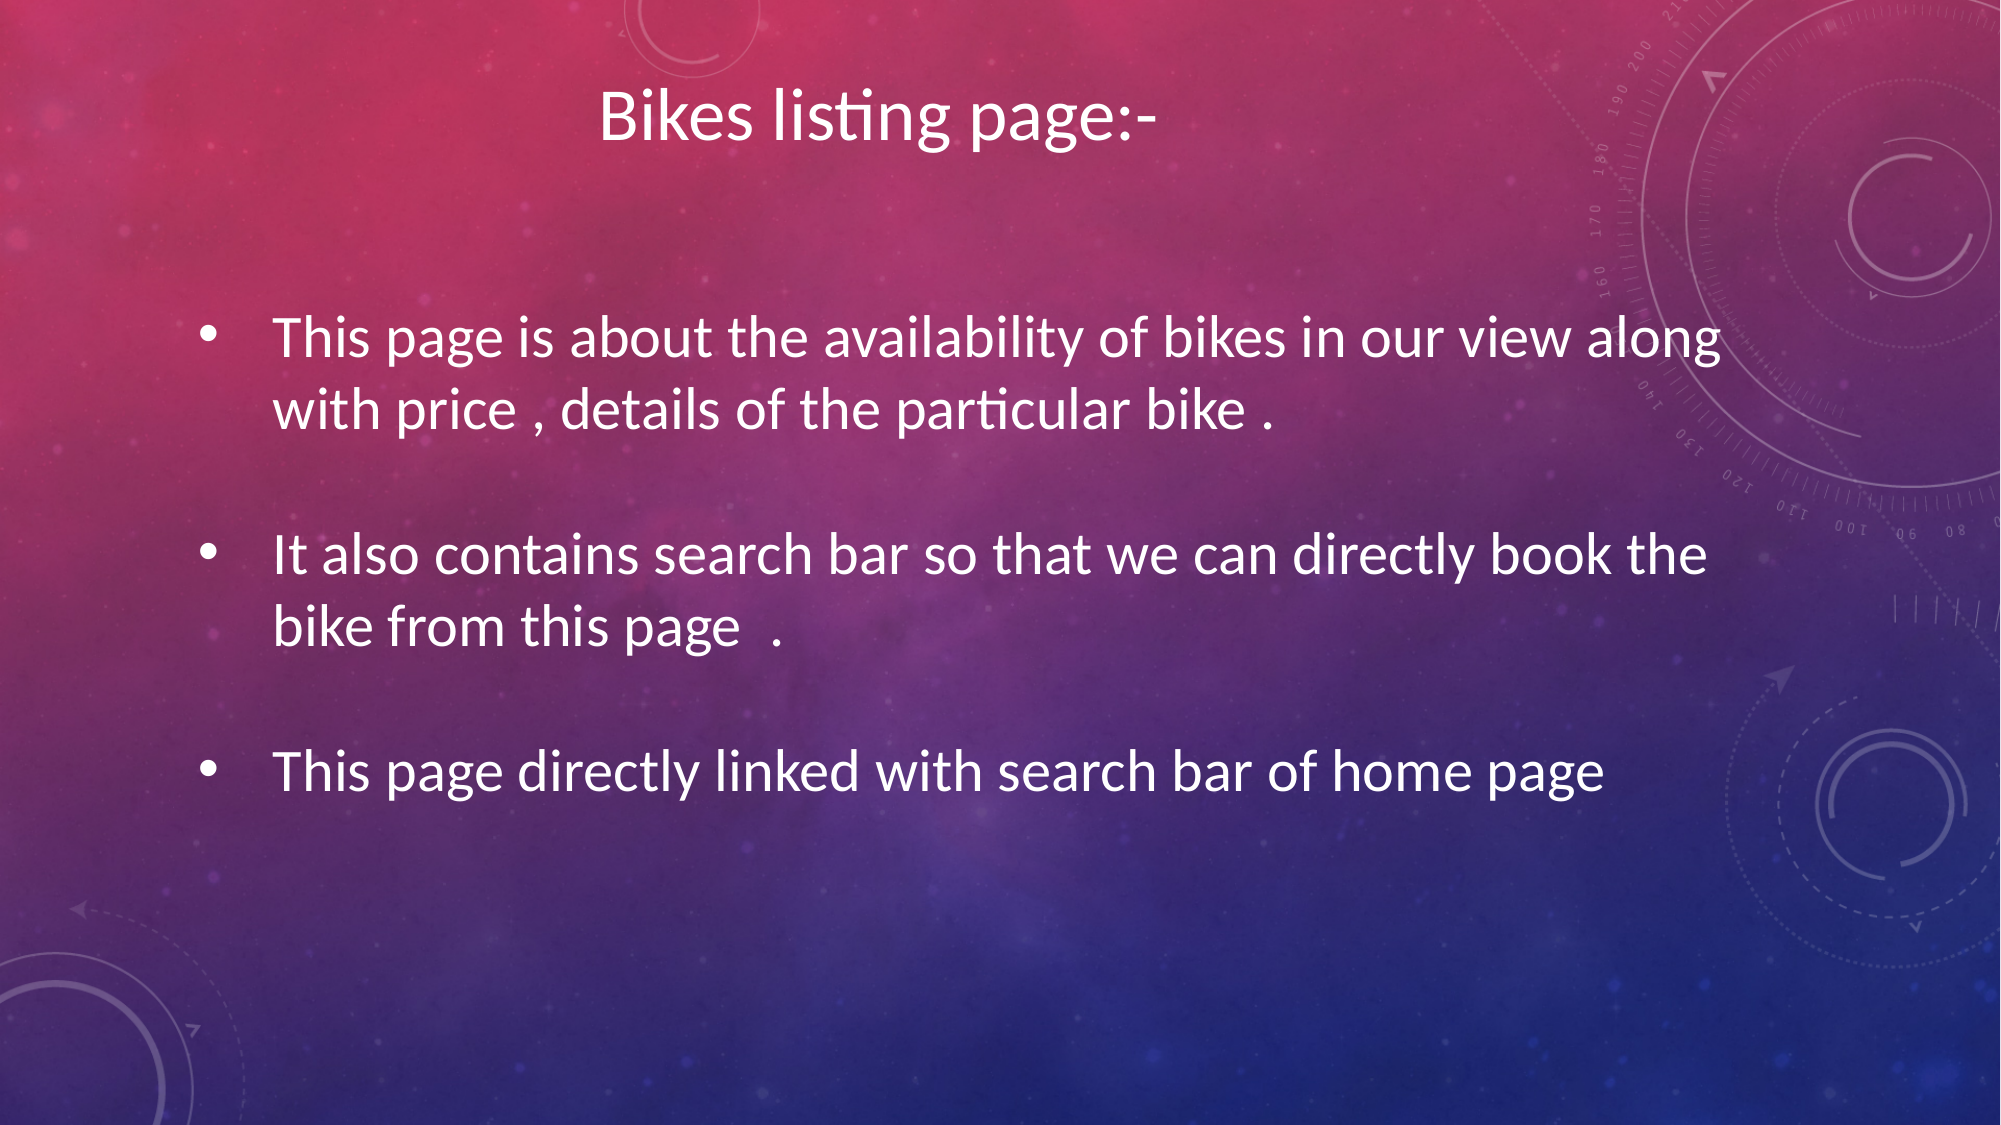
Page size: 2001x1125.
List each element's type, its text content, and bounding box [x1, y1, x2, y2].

text_box This page is about the availability of bikes in our view along with price , details of the particular bike . It also contains search bar so that we can directly book the bike from this page . This page directly linked with search bar of home page [183, 289, 1806, 812]
picture [0, 0, 2001, 1125]
text_box Bikes listing page:- [583, 57, 1263, 163]
